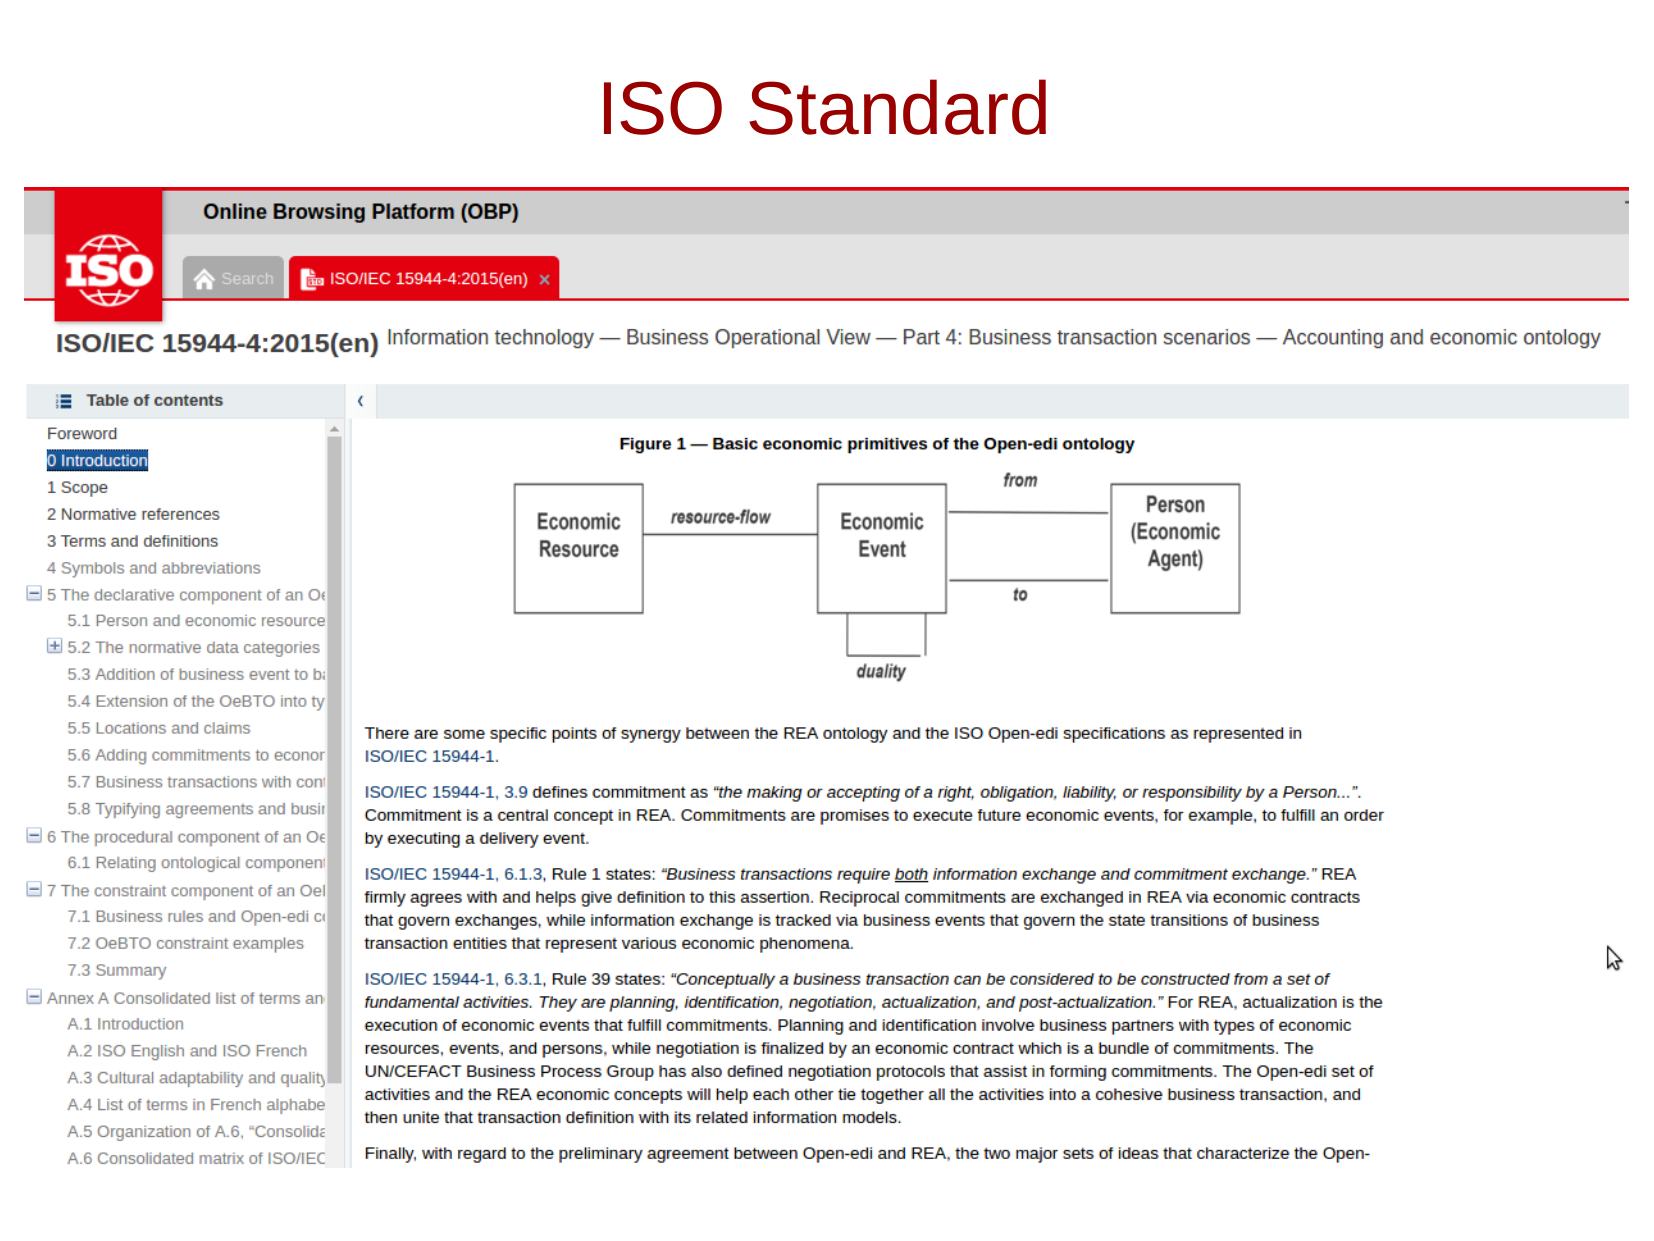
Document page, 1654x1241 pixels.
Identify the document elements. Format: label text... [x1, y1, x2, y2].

picture [24, 187, 1629, 1168]
text_box ISO Standard [76, 44, 1572, 154]
